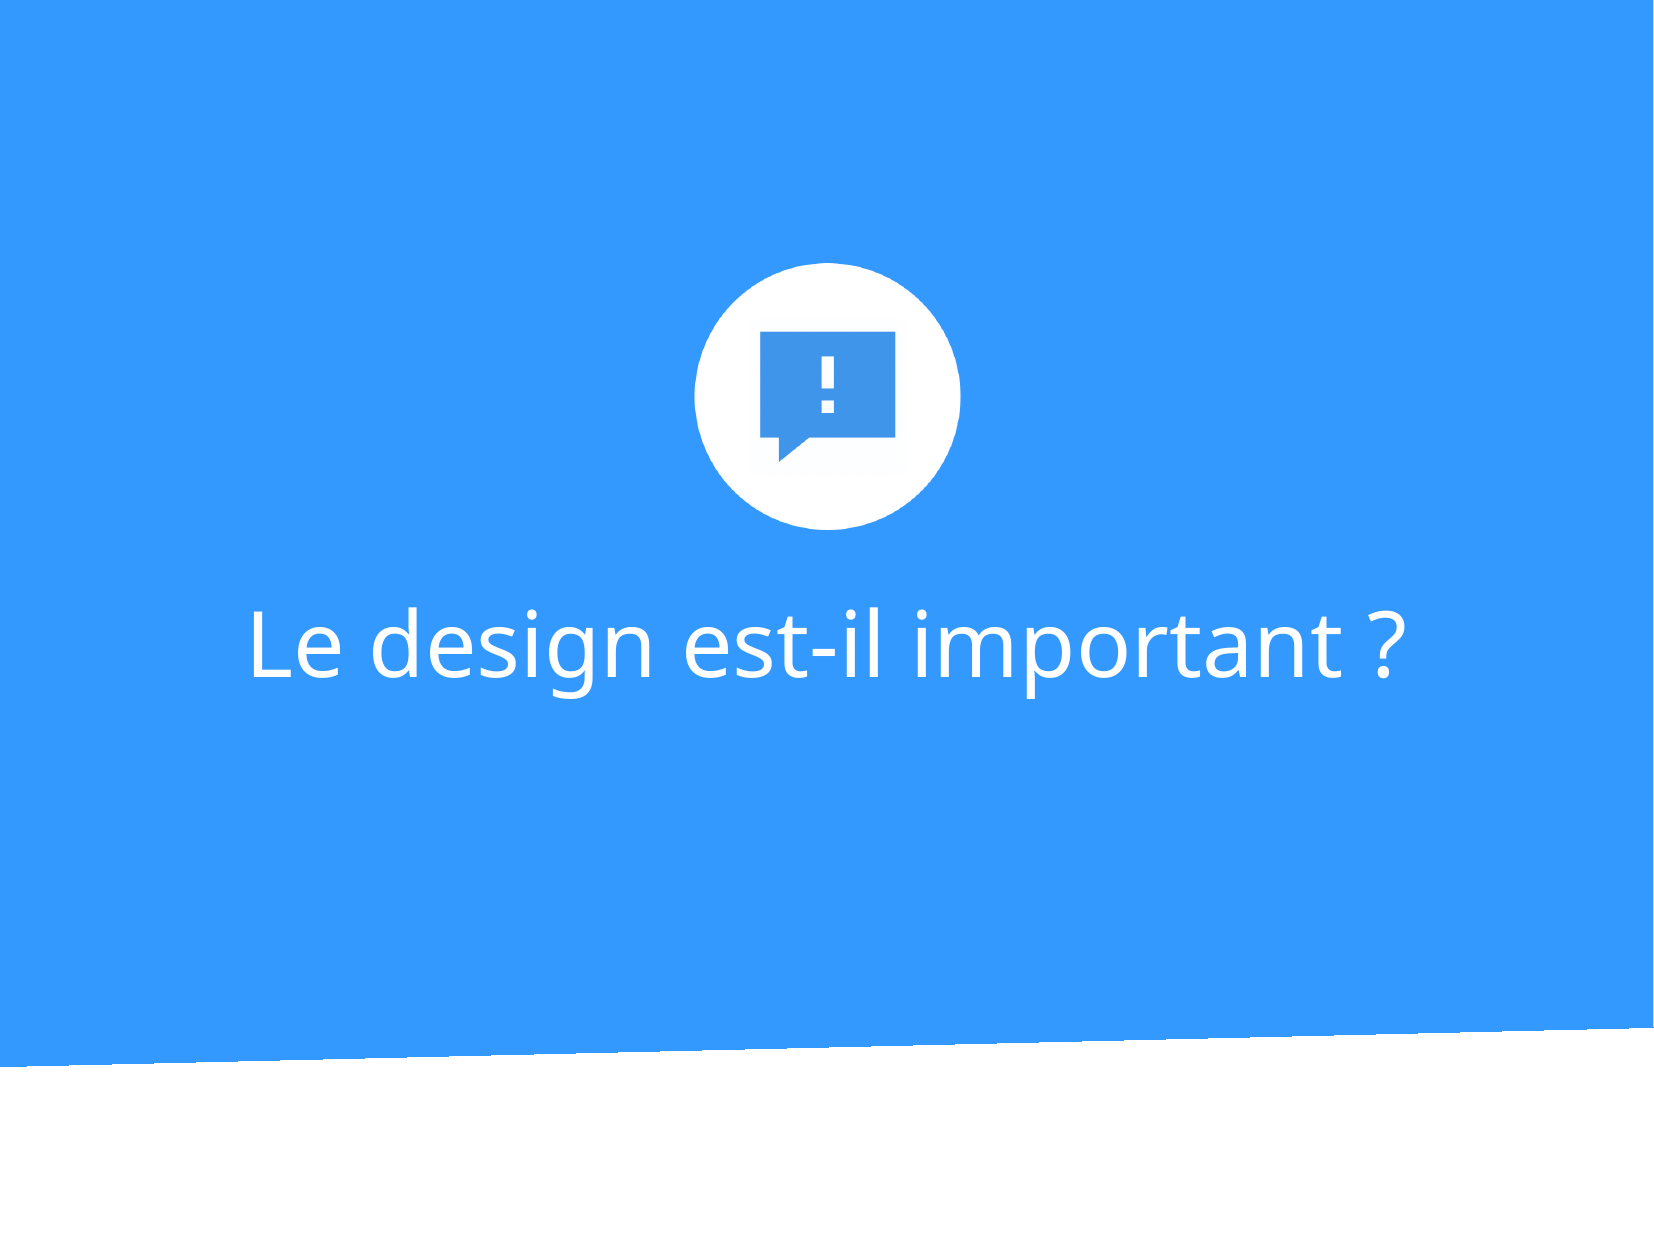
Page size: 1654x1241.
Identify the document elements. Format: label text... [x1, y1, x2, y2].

text_box [0, 0, 1654, 1067]
text_box Le design est-il important ? [82, 49, 1571, 1109]
picture [679, 259, 975, 533]
